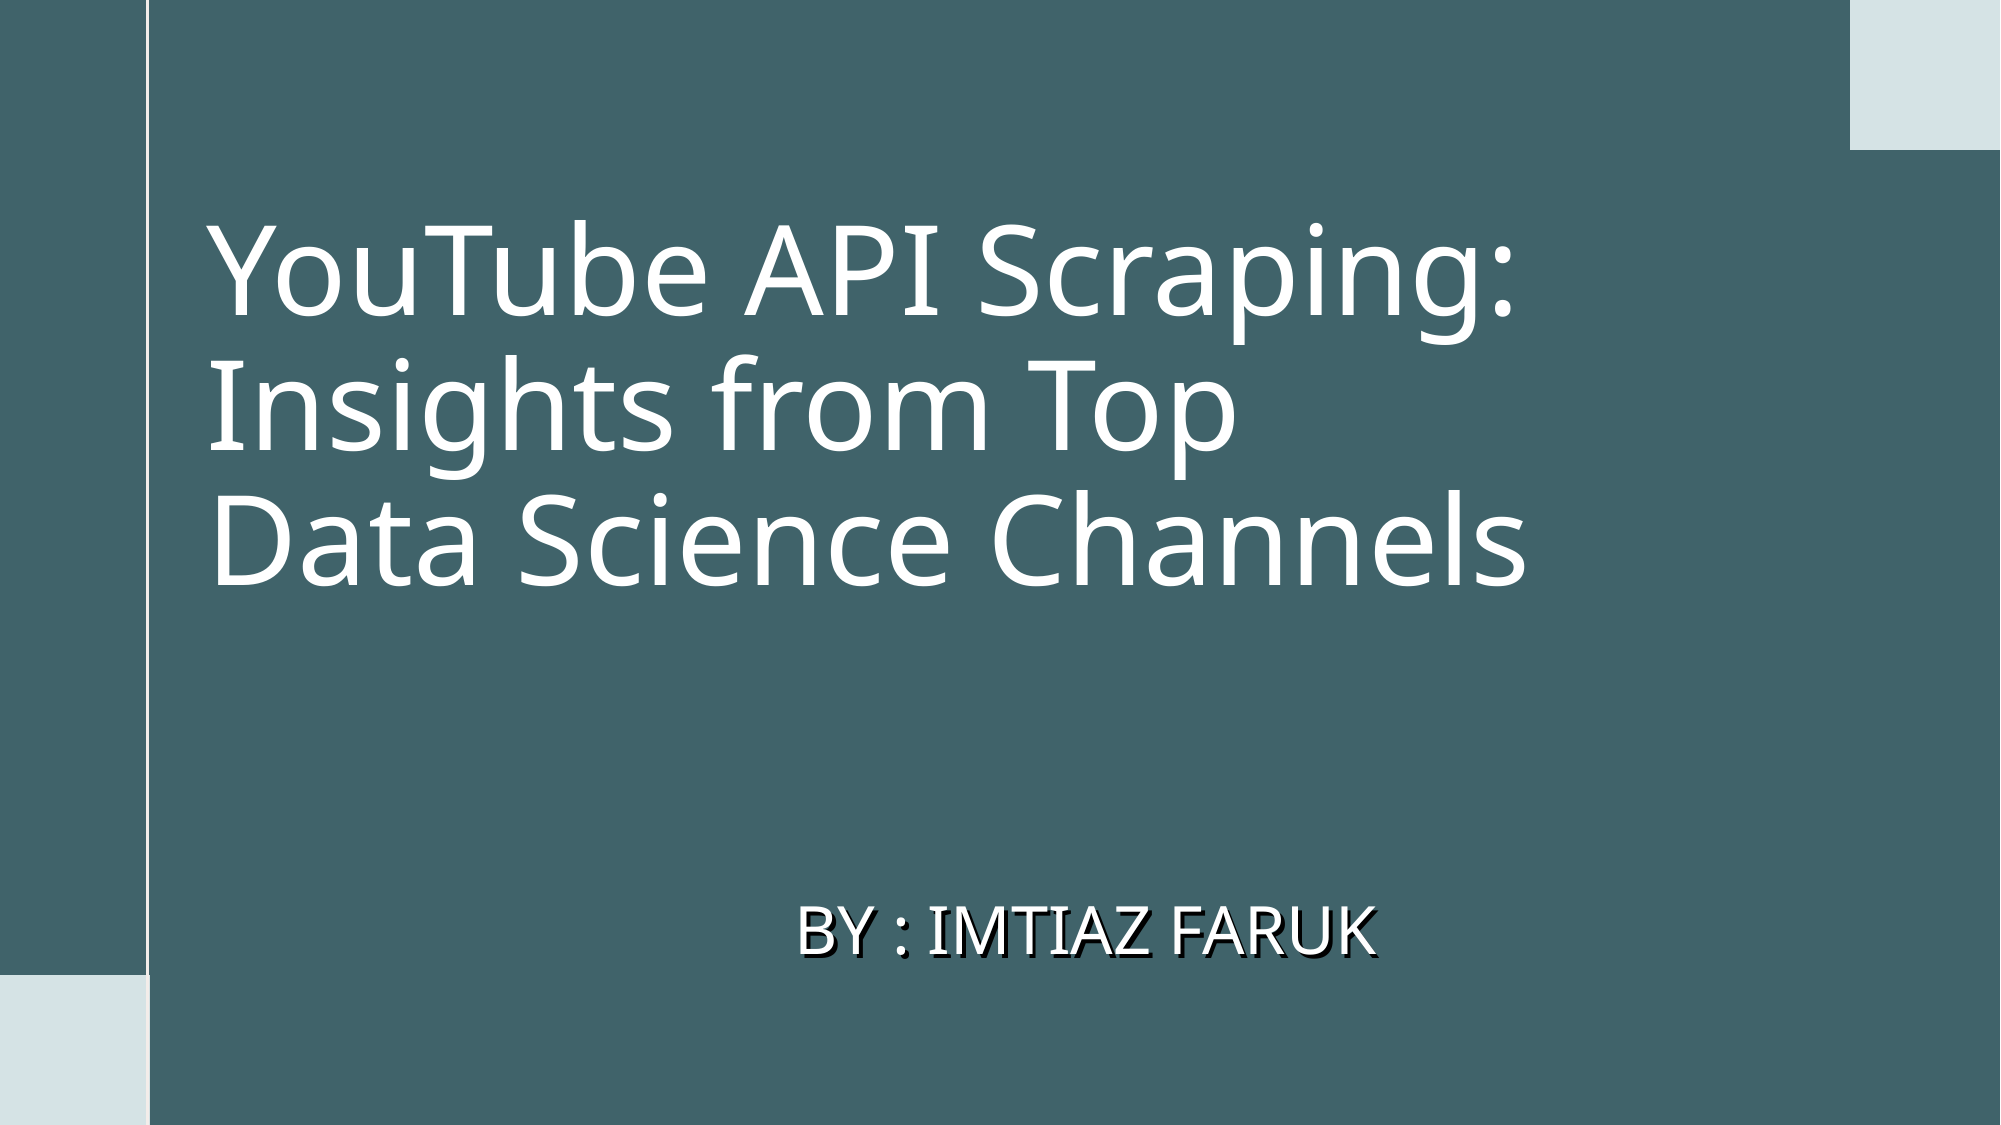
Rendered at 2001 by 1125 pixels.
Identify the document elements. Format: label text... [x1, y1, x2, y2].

text_box BY : IMTIAZ FARUK [774, 880, 1397, 977]
title YouTube API Scraping: Insights from Top Data Science Channels [191, 38, 1562, 621]
